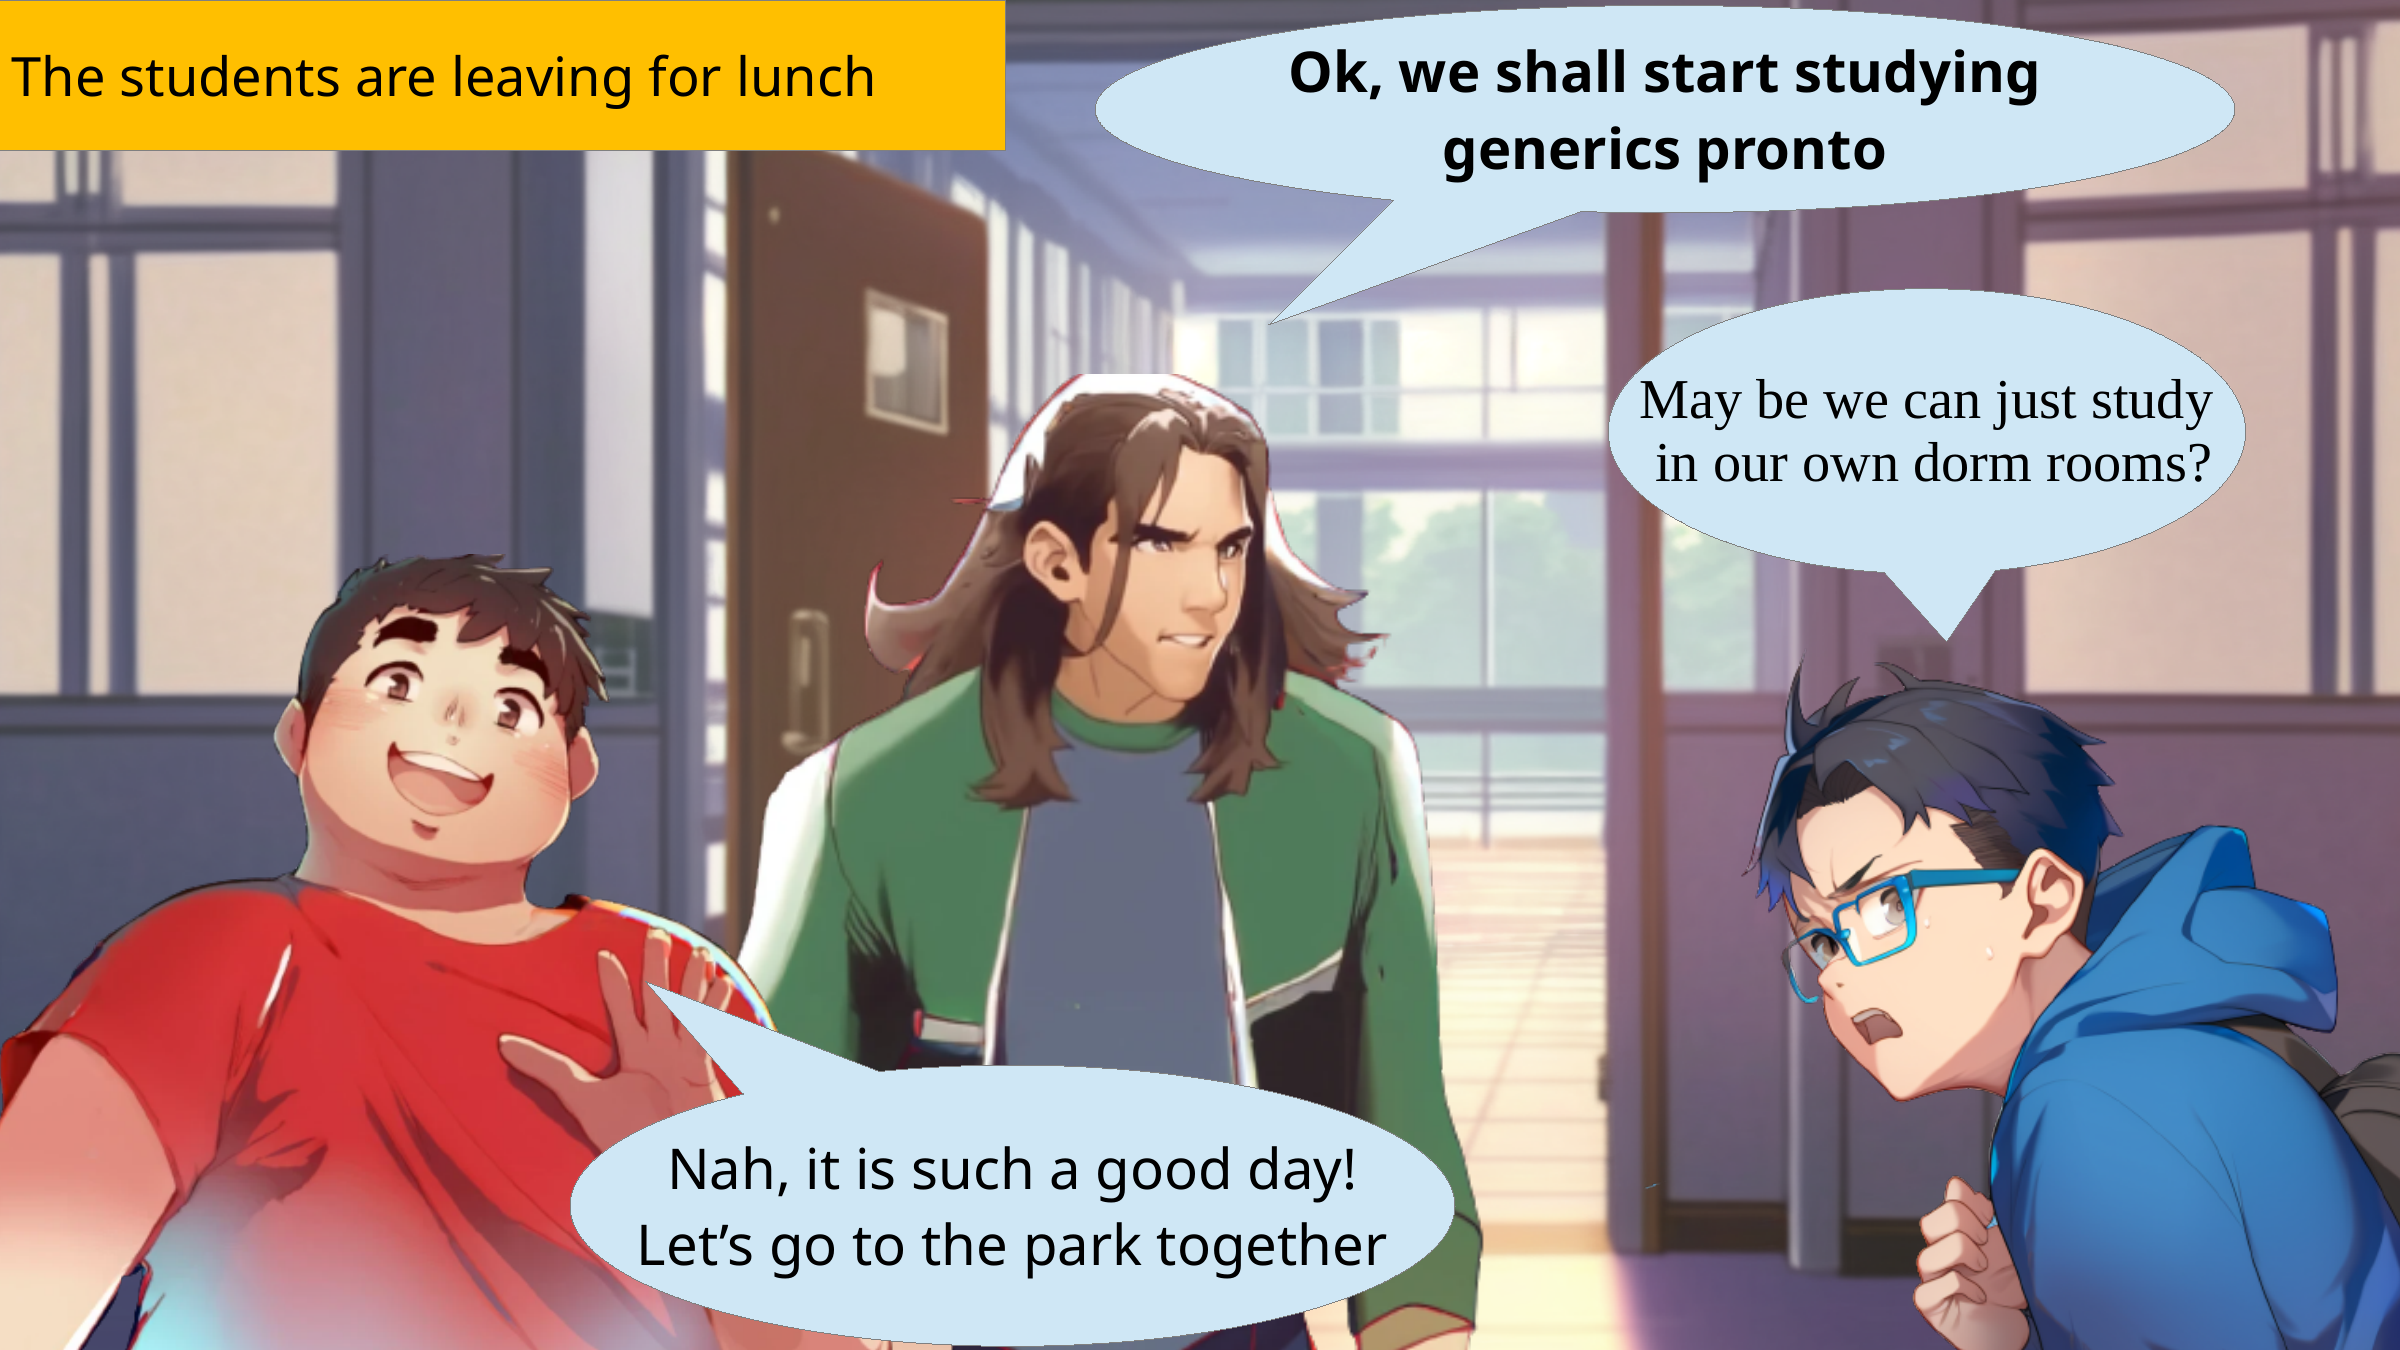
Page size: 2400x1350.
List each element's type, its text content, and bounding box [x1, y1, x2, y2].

text_box Nah, it is such a good day! Let’s go to the park together [570, 981, 1456, 1347]
text_box May be we can just study in our own dorm rooms? [1608, 288, 2246, 642]
text_box The students are leaving for lunch [0, 0, 1006, 151]
picture [0, 0, 2400, 1350]
text_box Ok, we shall start studying generics pronto [1095, 5, 2235, 325]
